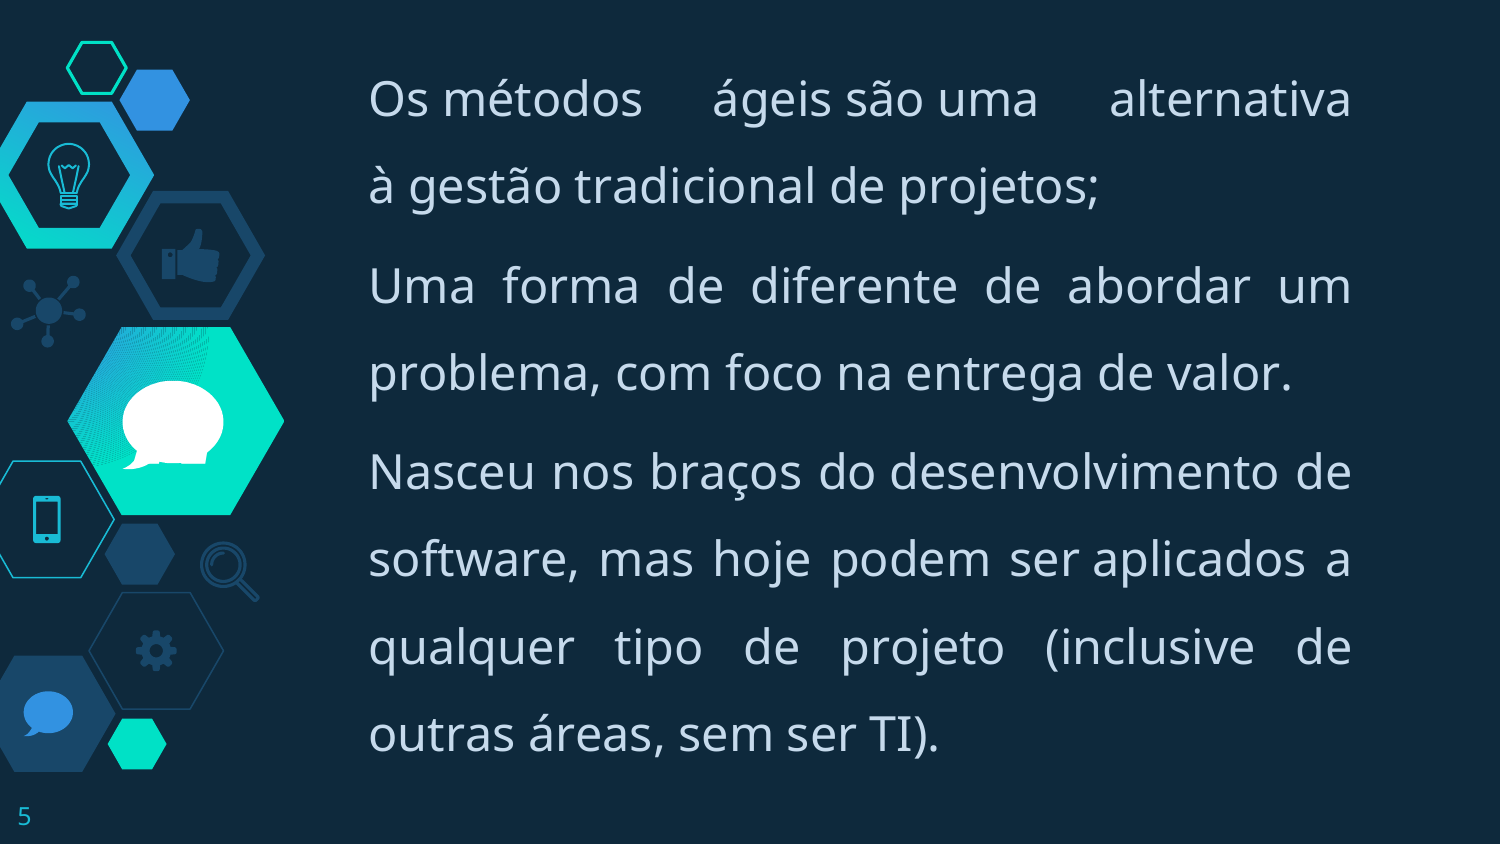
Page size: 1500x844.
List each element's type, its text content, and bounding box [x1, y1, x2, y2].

text_box [122, 380, 223, 469]
text_box 5 [2, 785, 93, 844]
list Os métodos ágeis são uma alternativa à gestão tradicional de projetos; Uma forma de diferente de abordar um problema, com foco na entrega de valor. Nasceu nos braços do desenvolvimento de software, mas hoje podem ser aplicados a qualquer tipo de projeto (inclusive de outras áreas, sem ser TI). [353, 20, 1378, 780]
